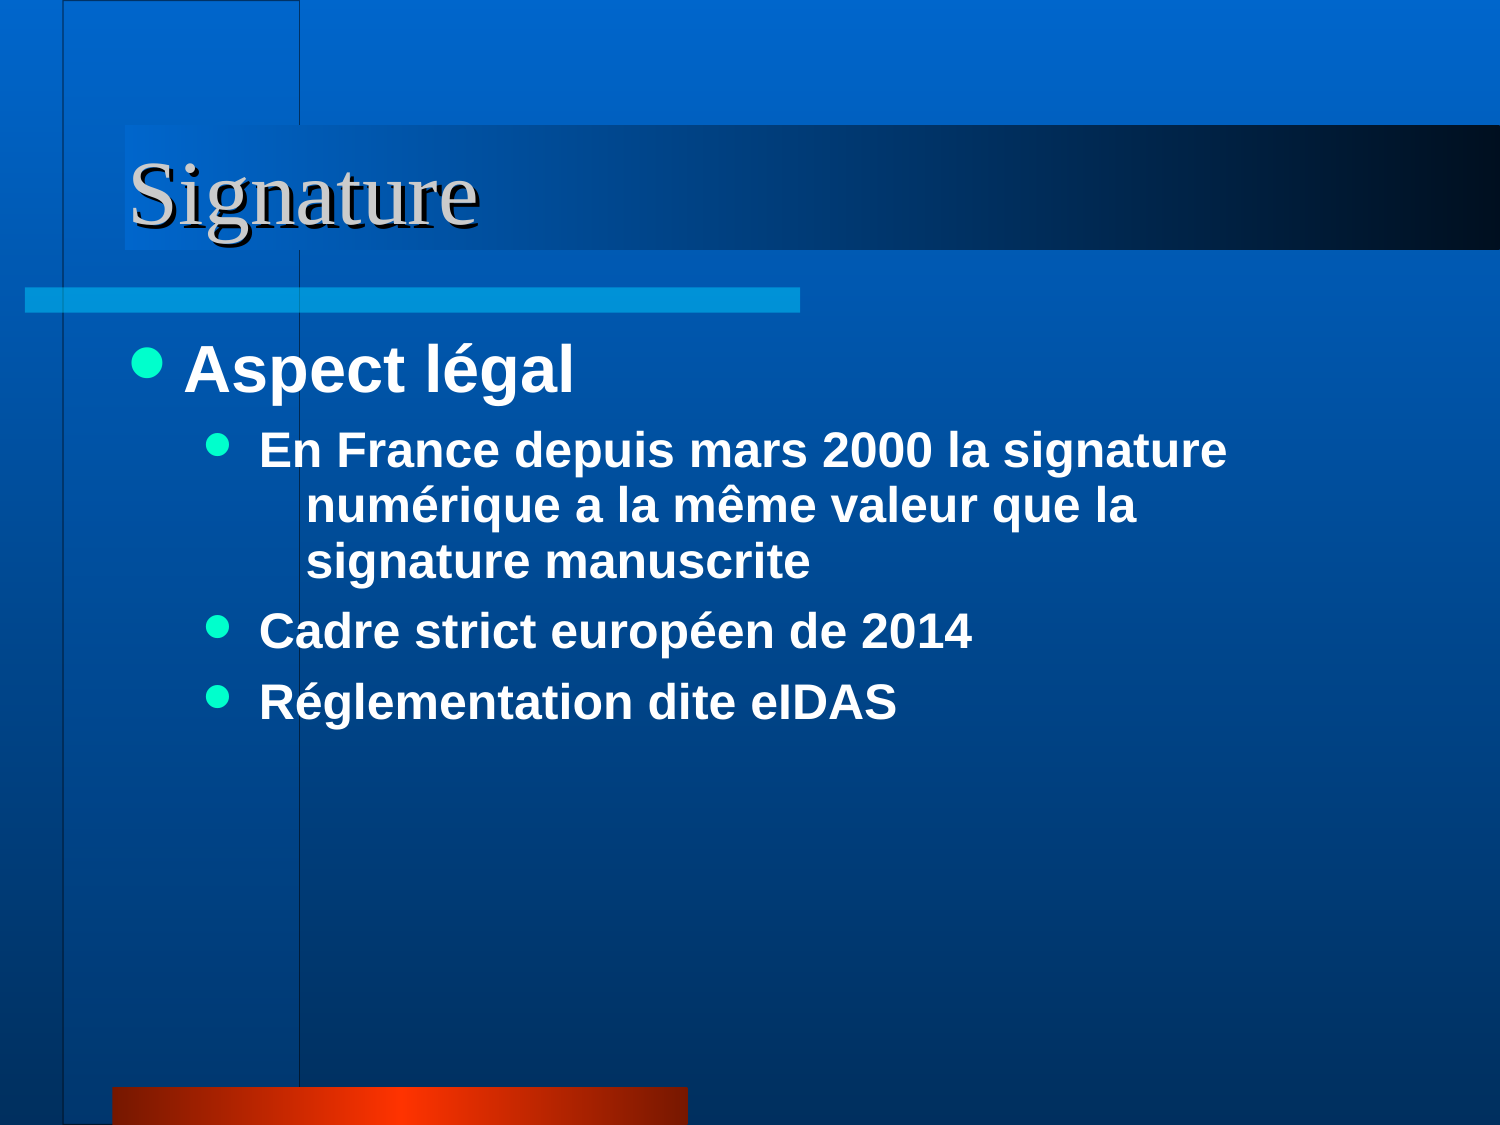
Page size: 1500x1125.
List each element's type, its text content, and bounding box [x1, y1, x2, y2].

list Aspect légal En France depuis mars 2000 la signature numérique a la même valeur que la signature manuscrite Cadre strict européen de 2014 Réglementation dite eIDAS [112, 324, 1388, 1001]
title Signature [112, 99, 1388, 288]
